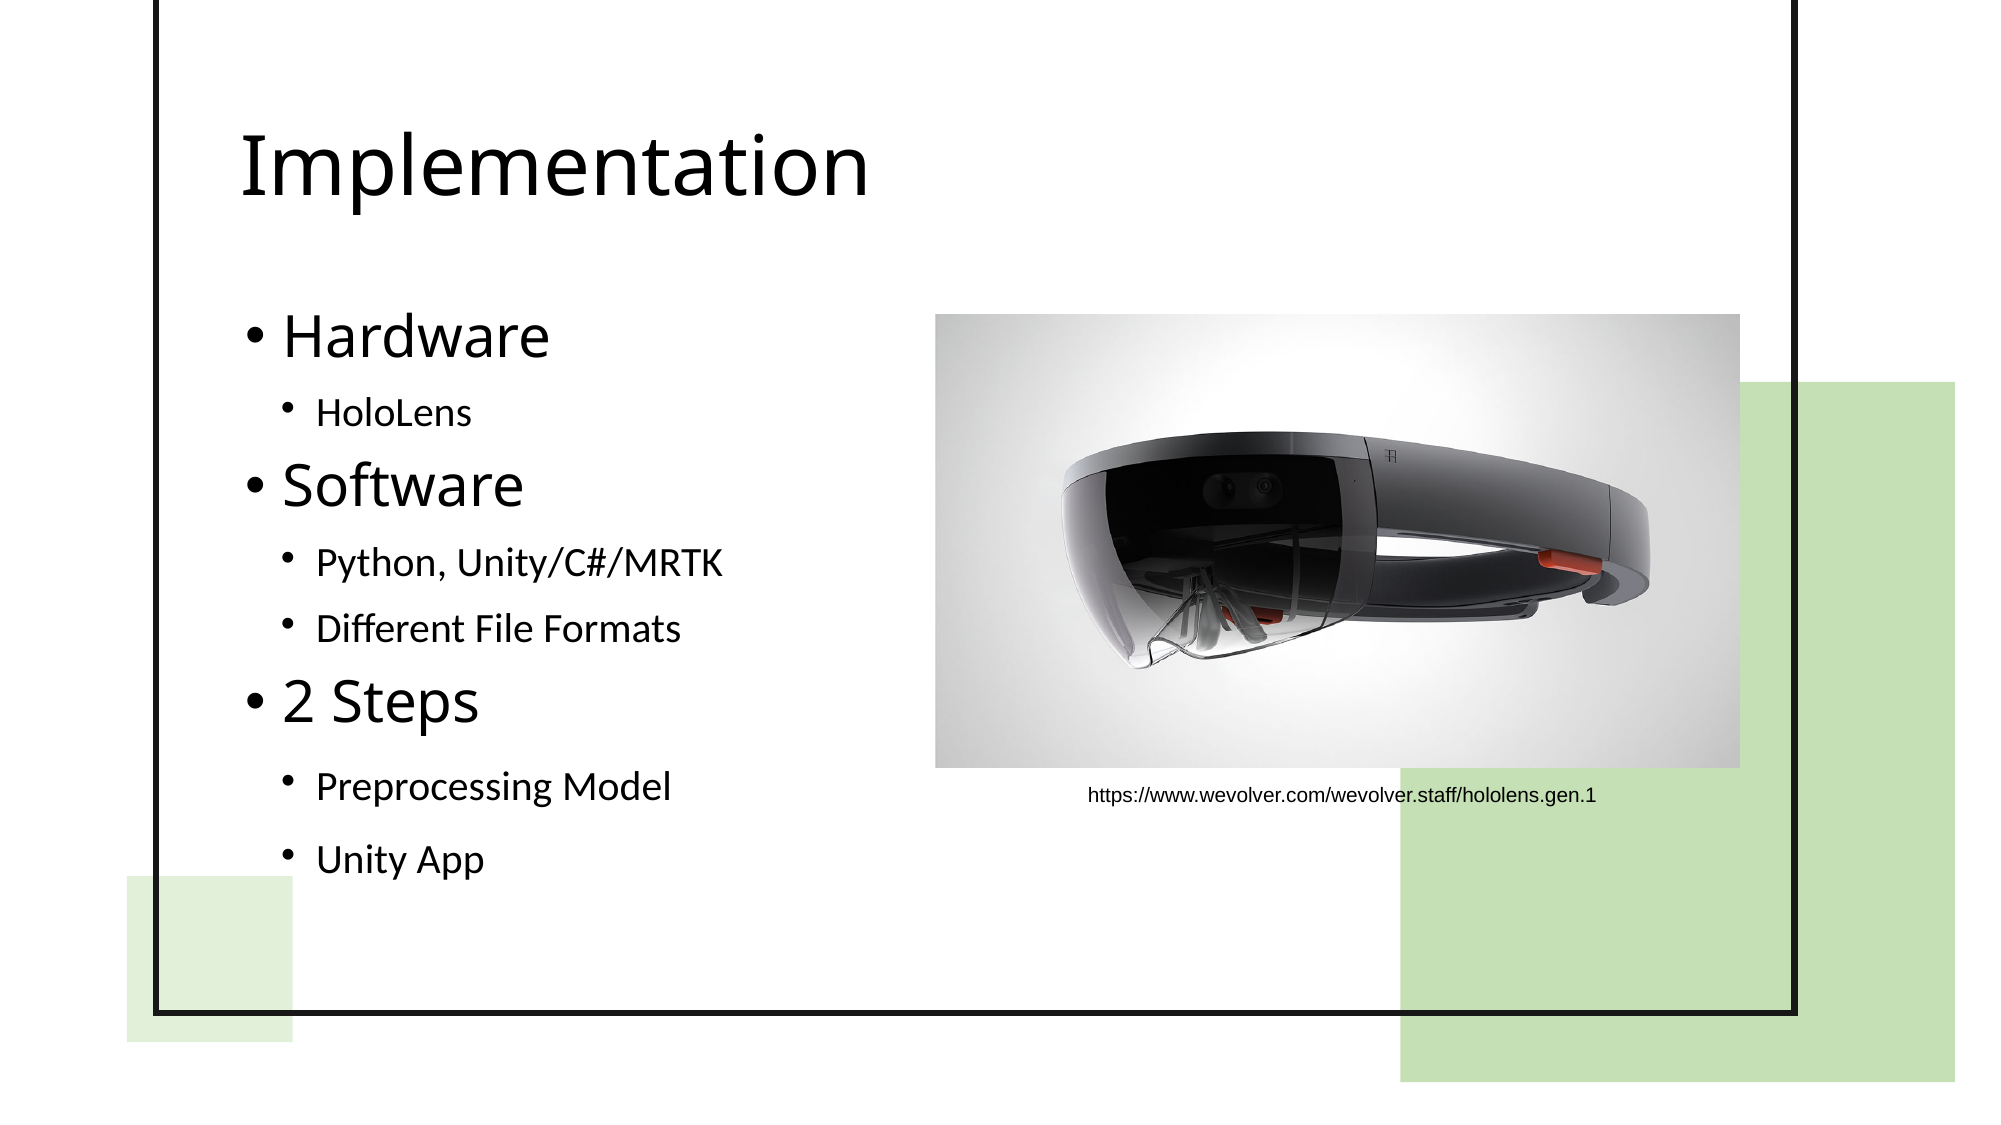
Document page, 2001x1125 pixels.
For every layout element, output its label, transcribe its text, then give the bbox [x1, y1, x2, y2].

text_box Implementation [225, 59, 1951, 277]
text_box Hardware HoloLens Software Python, Unity/C#/MRTK Different File Formats 2 Steps Preprocessing Model Unity App [230, 299, 1955, 1013]
picture [935, 314, 1740, 768]
text_box https://www.wevolver.com/wevolver.staff/hololens.gen.1 [1019, 773, 1665, 824]
